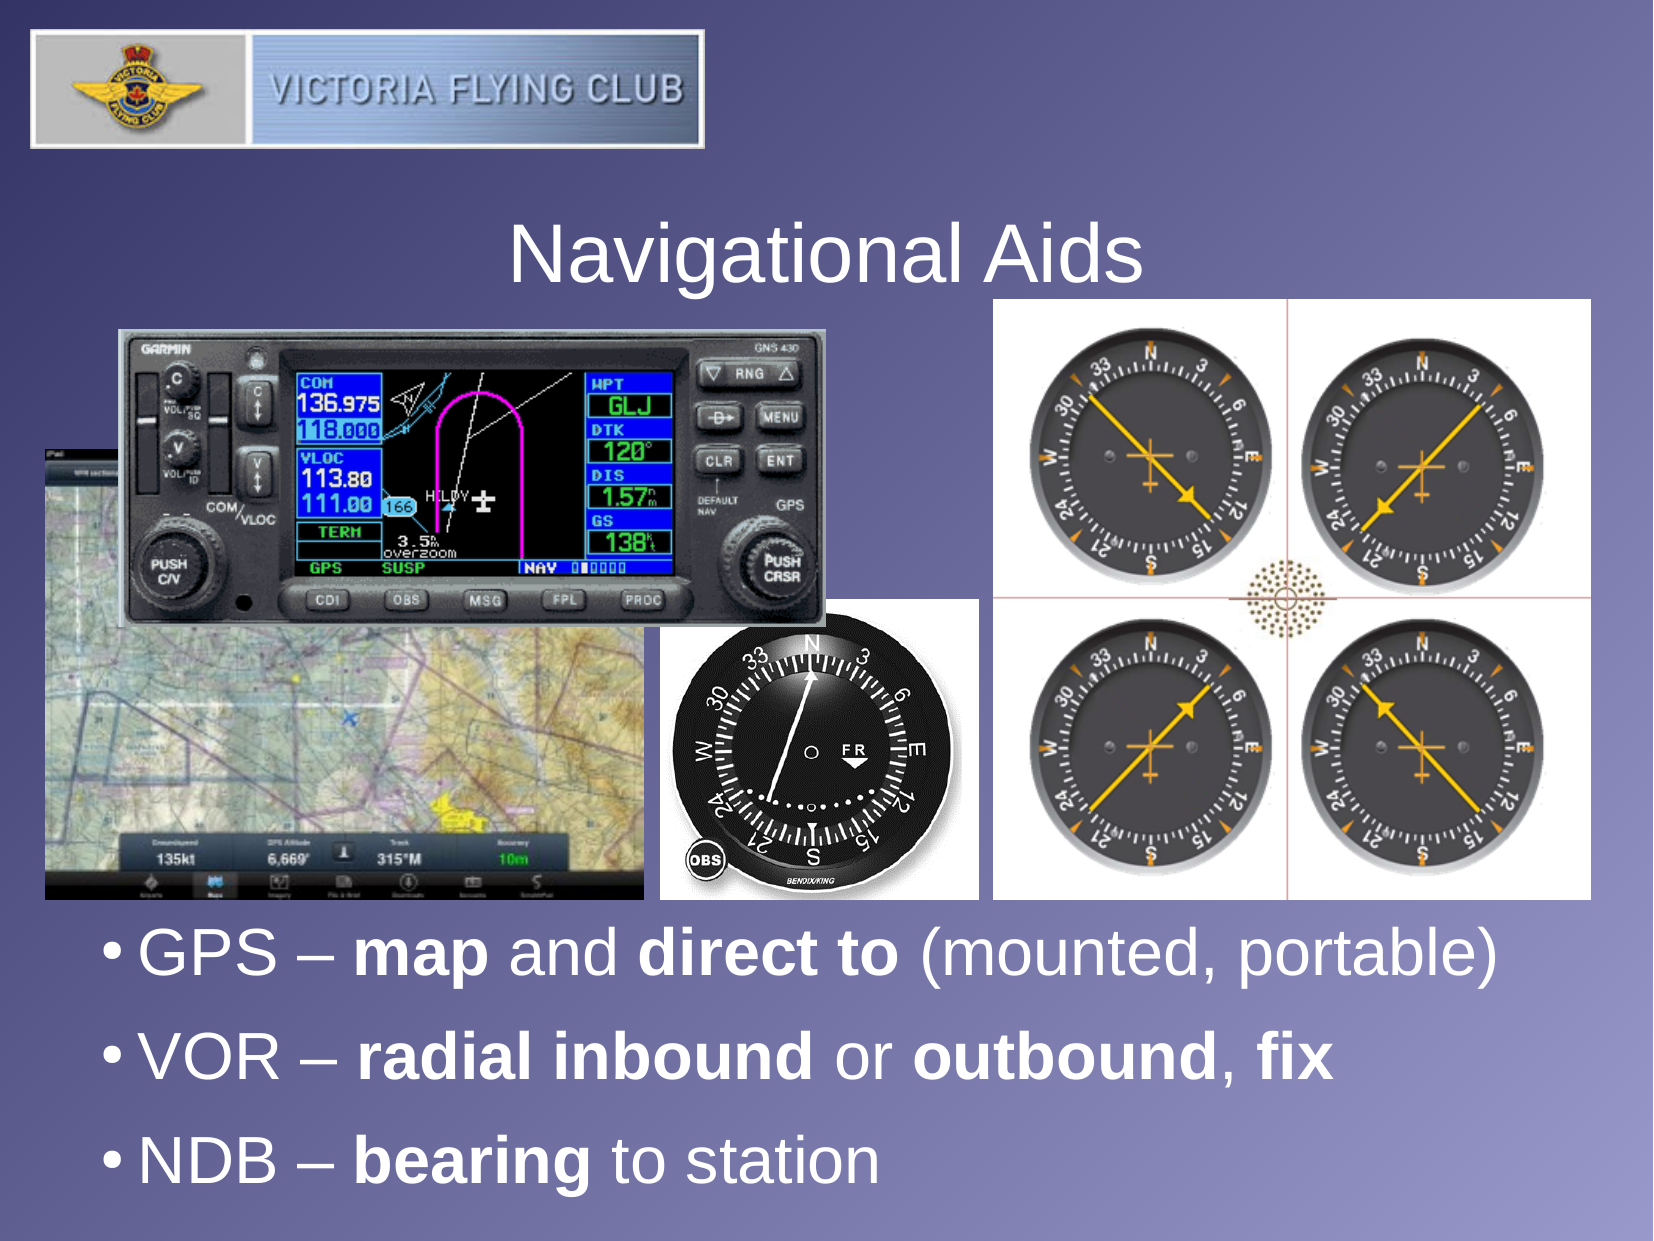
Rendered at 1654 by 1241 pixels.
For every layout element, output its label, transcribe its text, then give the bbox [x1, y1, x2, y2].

picture [45, 329, 979, 901]
title Navigational Aids [82, 150, 1571, 358]
picture [30, 29, 705, 149]
picture [993, 299, 1591, 901]
list GPS – map and direct to (mounted, portable) VOR – radial inbound or outbound, fix NDB – bearing to station [82, 915, 1571, 1201]
